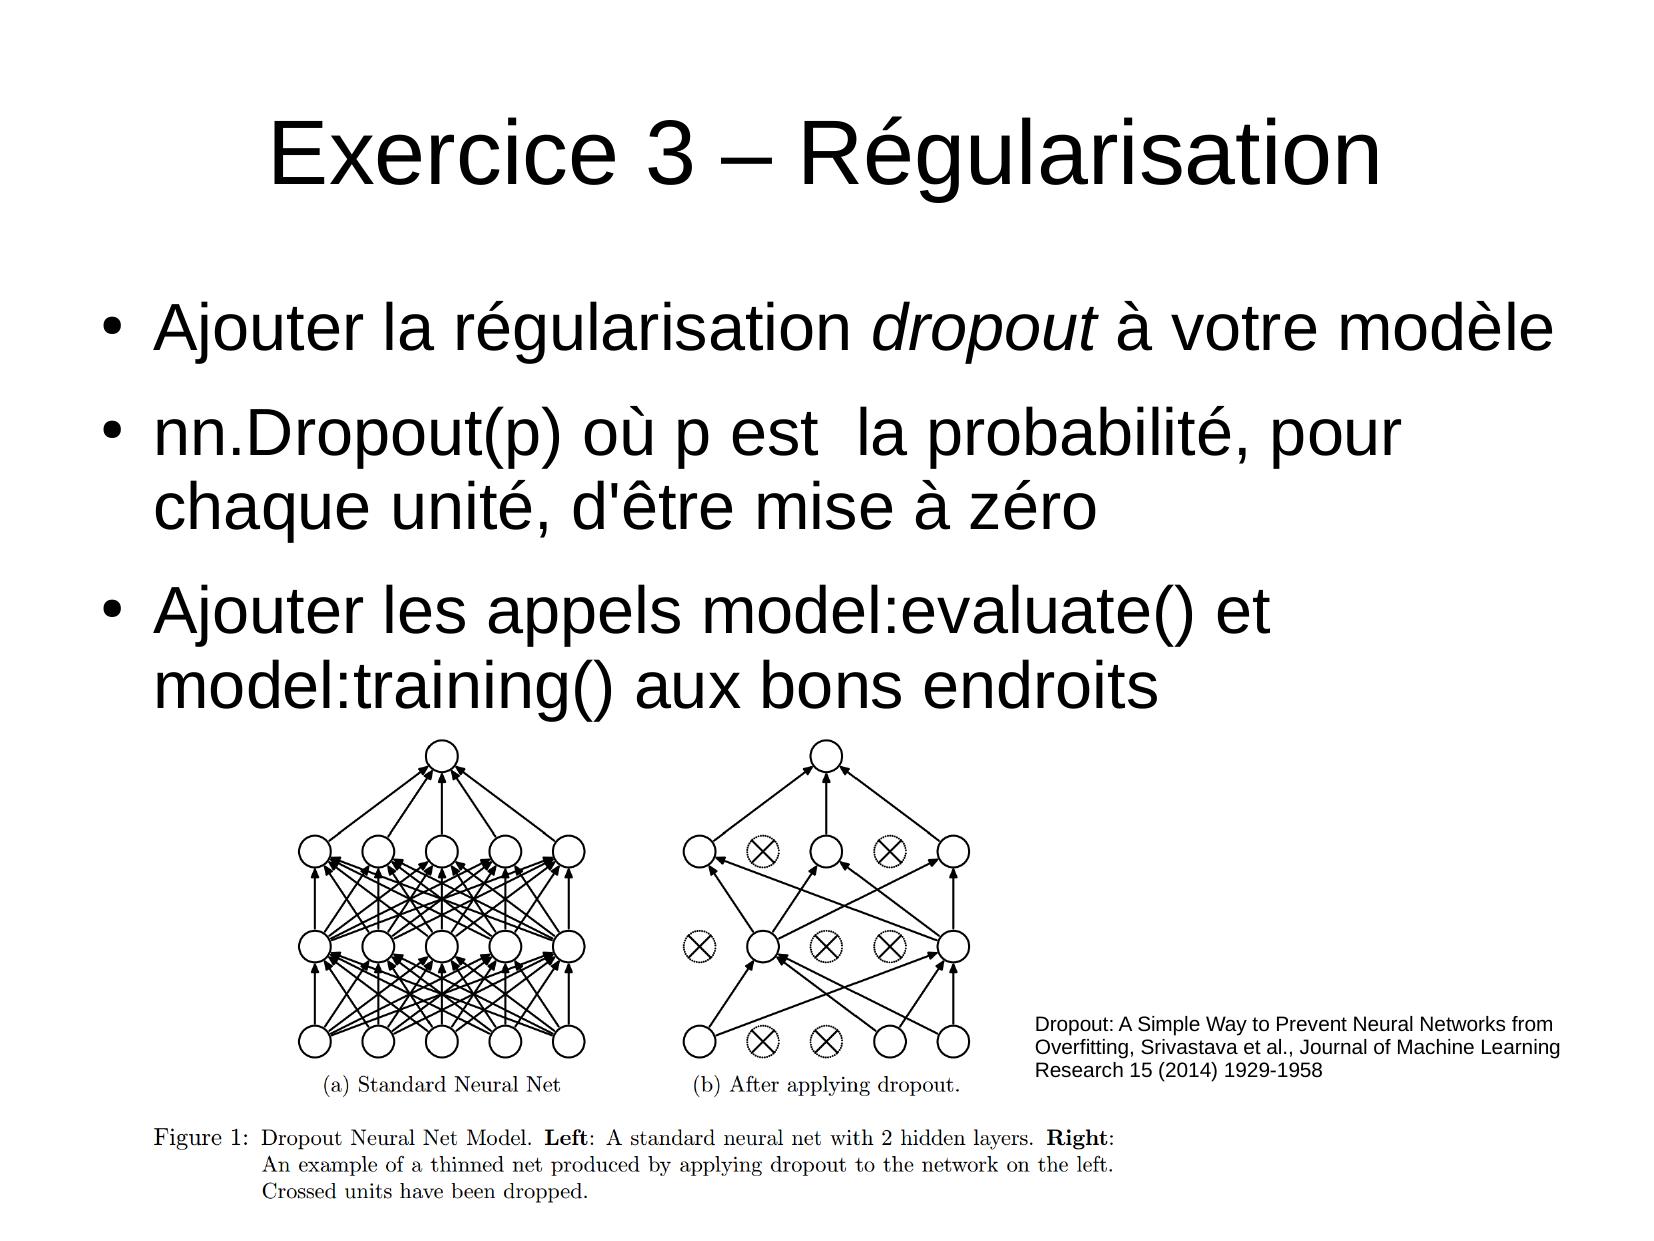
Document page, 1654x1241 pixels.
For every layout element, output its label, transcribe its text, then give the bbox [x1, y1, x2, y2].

list Ajouter la régularisation dropout à votre modèle nn.Dropout(p) où p est la probabilité, pour chaque unité, d'être mise à zéro Ajouter les appels model:evaluate() et model:training() aux bons endroits [82, 290, 1571, 1010]
title Exercice 3 – Régularisation [82, 49, 1571, 257]
picture [150, 727, 1126, 1216]
text_box Dropout: A Simple Way to Prevent Neural Networks from Overfitting, Srivastava et al., Journal of Machine Learning Research 15 (2014) 1929-1958 [1020, 1005, 1654, 1091]
